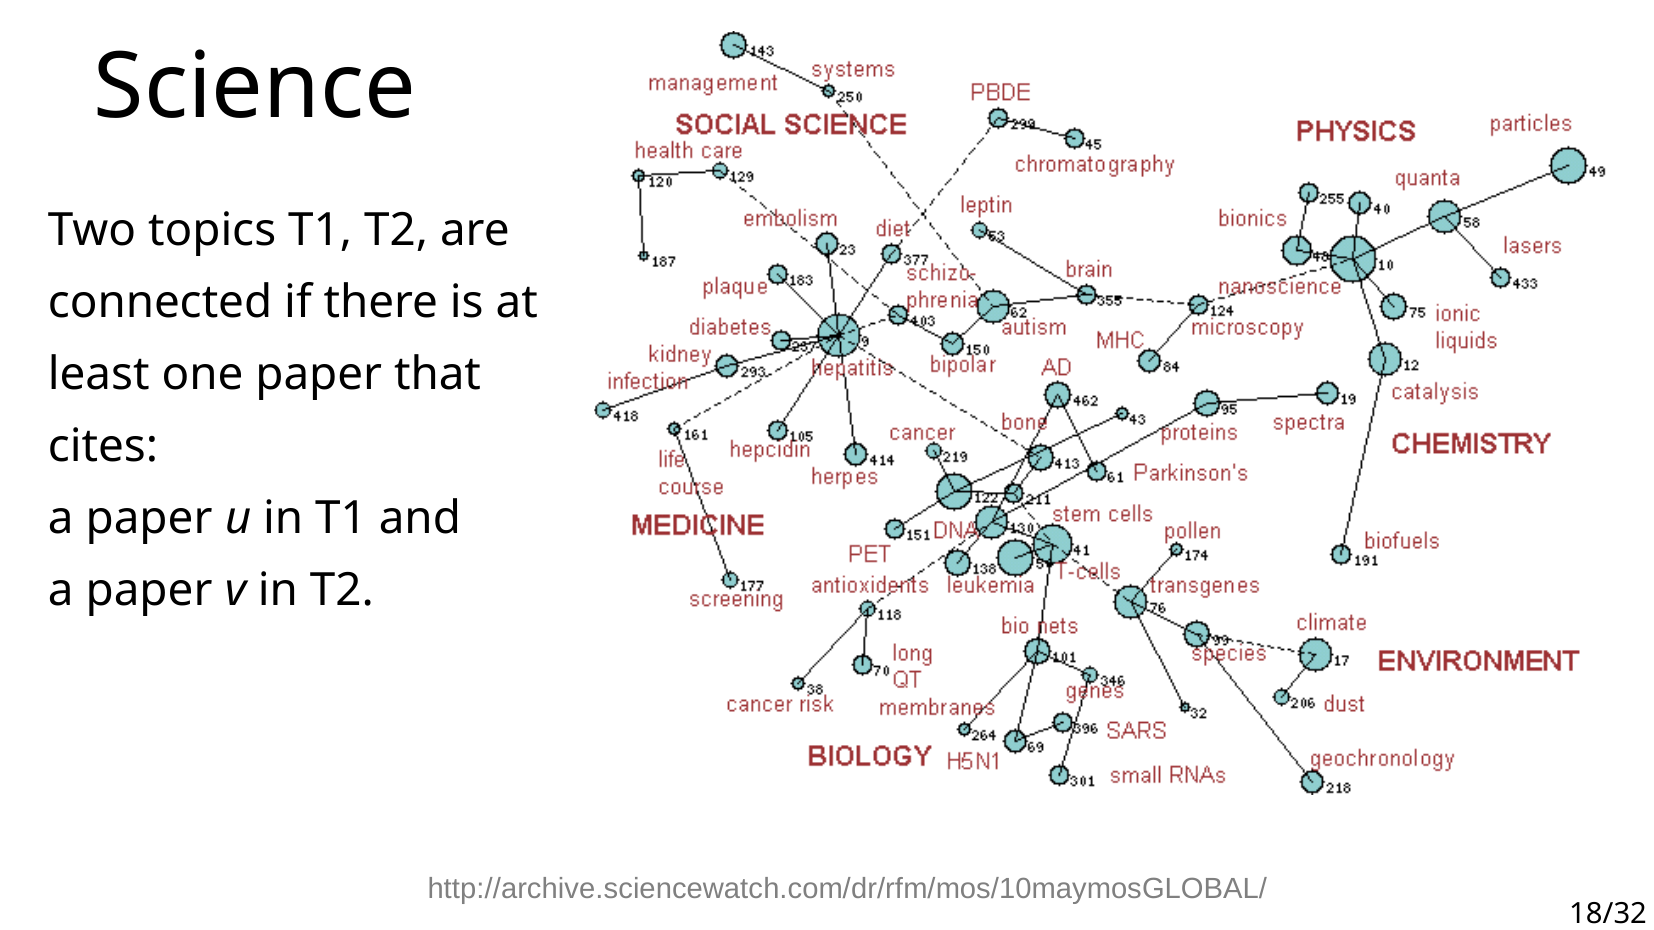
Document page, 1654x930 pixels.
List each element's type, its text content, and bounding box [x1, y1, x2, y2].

text_box http://archive.sciencewatch.com/dr/rfm/mos/10maymosGLOBAL/ [300, 855, 1405, 912]
picture [594, 31, 1620, 796]
text_box Two topics T1, T2, are connected if there is at least one paper that cites: a paper u in T1 and a paper v in T2. [33, 180, 559, 743]
title Science [0, 0, 511, 166]
